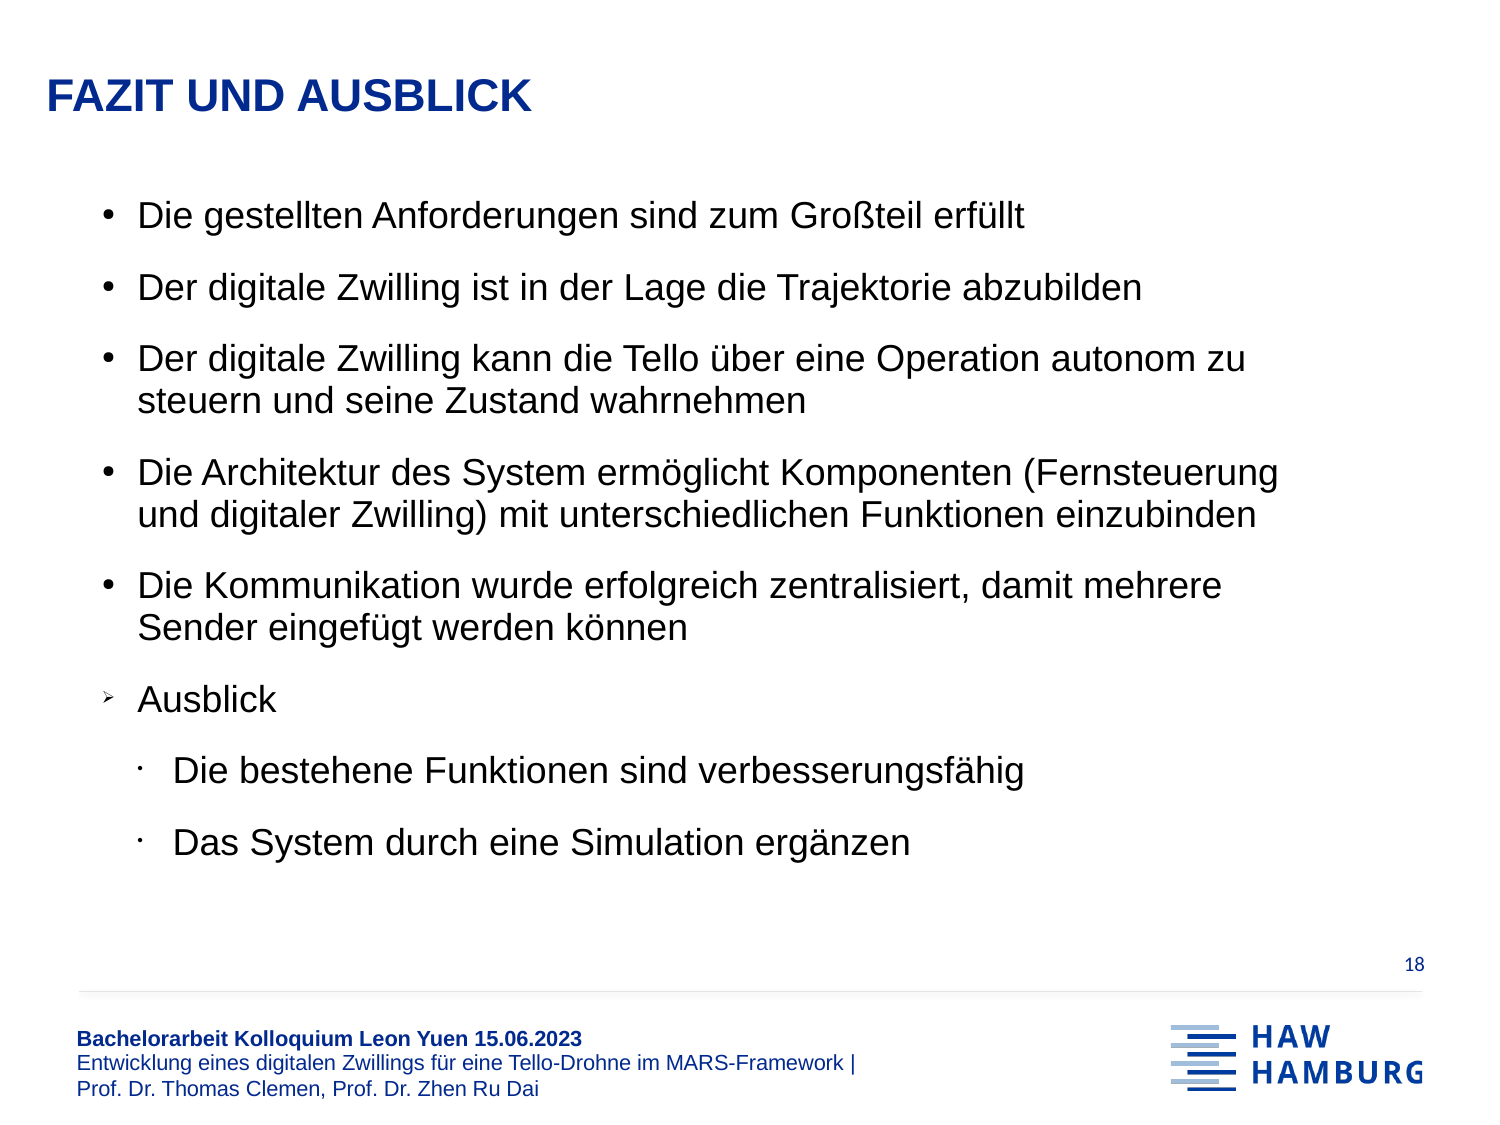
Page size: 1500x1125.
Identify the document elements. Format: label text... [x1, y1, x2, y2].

title FAZIT UND AUSBLICK [46, 27, 1397, 163]
text_box Die gestellten Anforderungen sind zum Großteil erfüllt Der digitale Zwilling ist in der Lage die Trajektorie abzubilden Der digitale Zwilling kann die Tello über eine Operation autonom zu steuern und seine Zustand wahrnehmen Die Architektur des System ermöglicht Komponenten (Fernsteuerung und digitaler Zwilling) mit unterschiedlichen Funktionen einzubinden Die Kommunikation wurde erfolgreich zentralisiert, damit mehrere Sender eingefügt werden können Ausblick Die bestehene Funktionen sind verbesserungsfähig Das System durch eine Simulation ergänzen [87, 187, 1341, 871]
